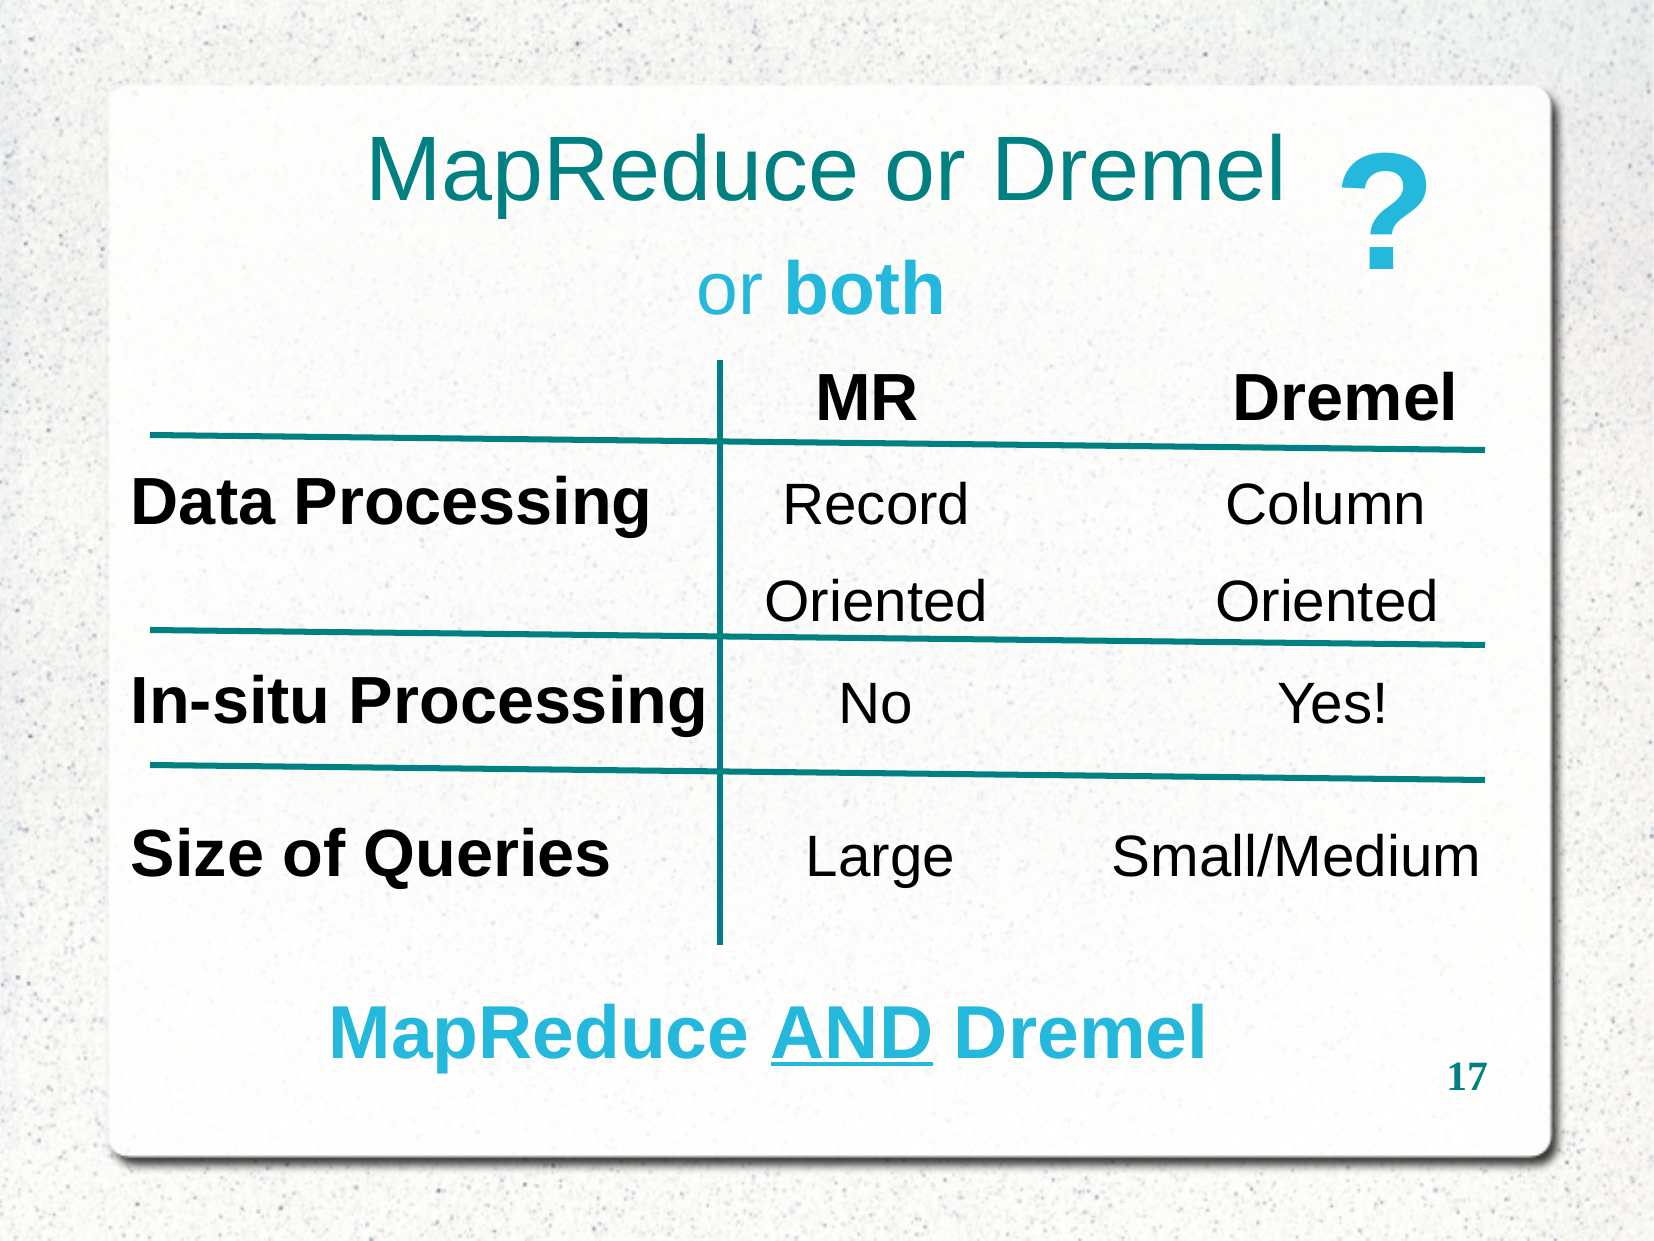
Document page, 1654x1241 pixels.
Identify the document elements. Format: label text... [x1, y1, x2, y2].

title MapReduce AND Dremel [60, 960, 1478, 1104]
picture [0, 0, 1654, 1241]
text_box ? [1320, 110, 1471, 312]
title MapReduce or Dremel [118, 96, 1536, 241]
list MR Dremel Data Processing Record Column Oriented Oriented In-situ Processing No Yes! Size of Queries Large Small/Medium [60, 360, 1506, 1021]
title or both [112, 216, 1531, 361]
